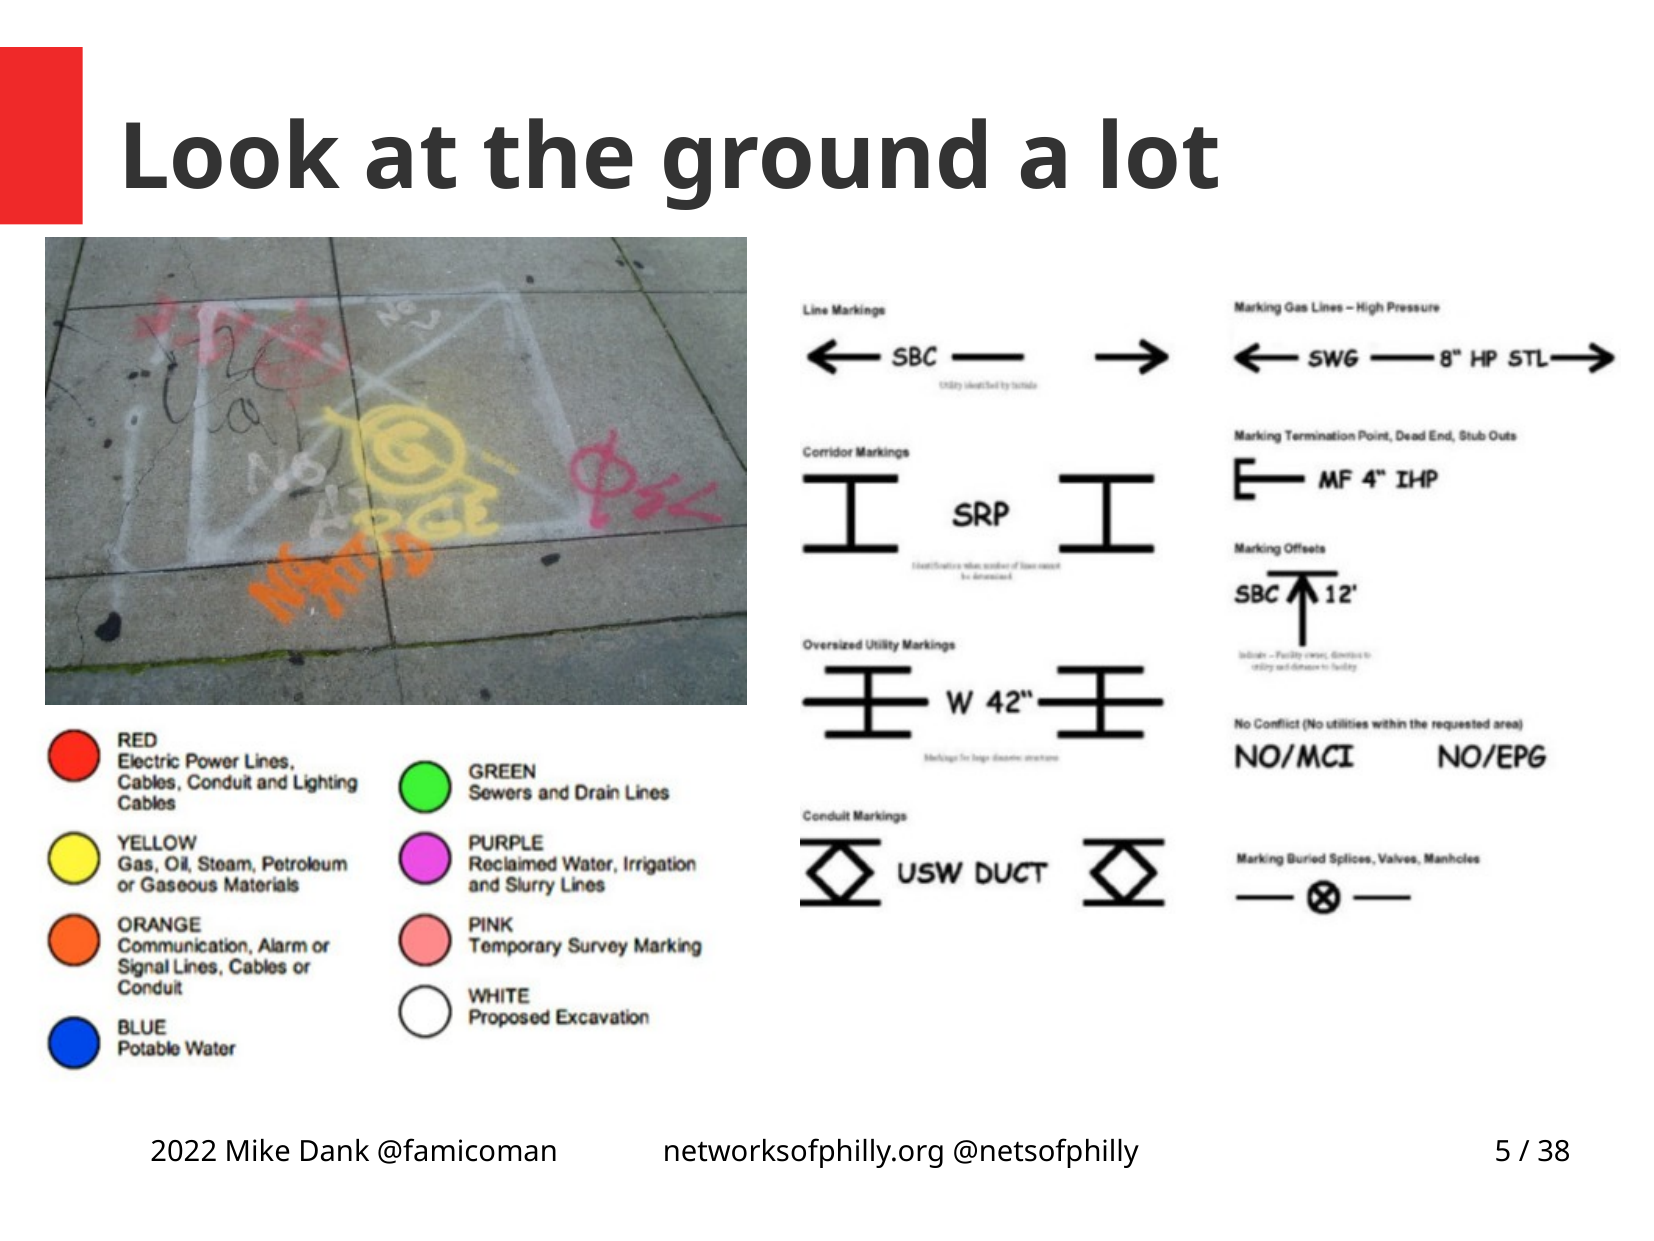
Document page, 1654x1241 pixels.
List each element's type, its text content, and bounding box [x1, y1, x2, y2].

picture [15, 237, 747, 1096]
title Look at the ground a lot [118, 49, 1571, 257]
picture [800, 299, 1621, 928]
